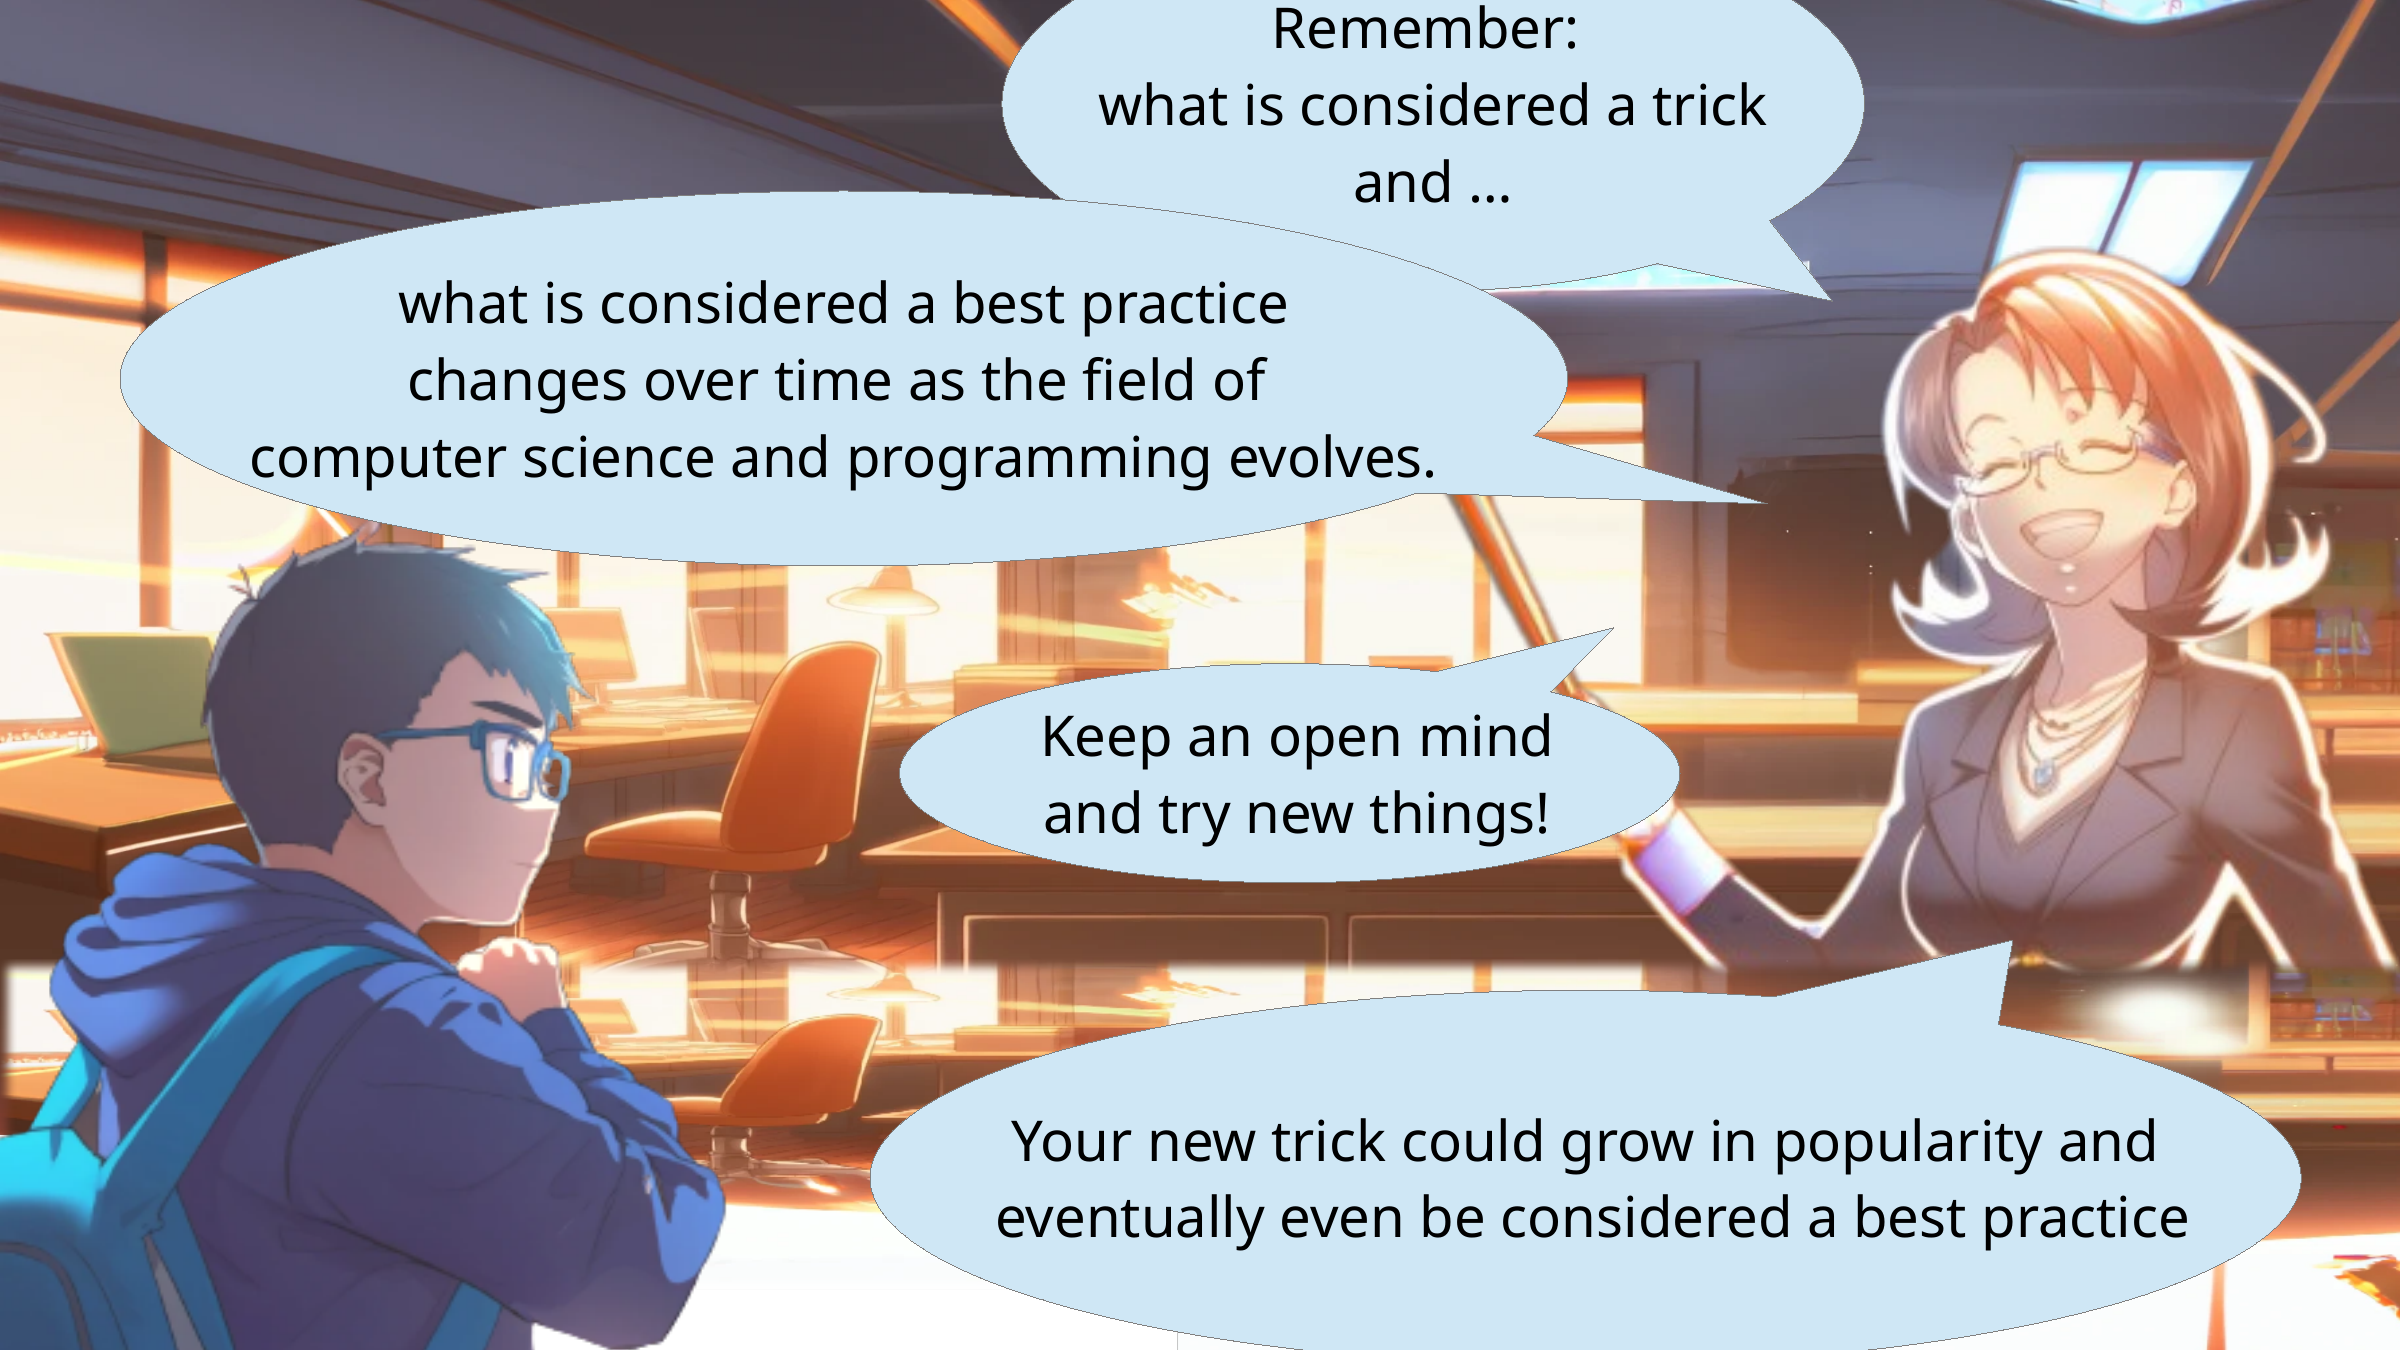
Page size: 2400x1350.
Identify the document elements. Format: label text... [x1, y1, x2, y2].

text_box Remember: what is considered a trick and … [1001, 0, 1865, 302]
text_box what is considered a best practice changes over time as the field of computer science and programming evolves. [120, 190, 1768, 566]
text_box Keep an open mind and try new things! [899, 627, 1681, 883]
text_box Your new trick could grow in popularity and eventually even be considered a best practice [870, 940, 2302, 1350]
picture [0, 0, 2400, 1350]
